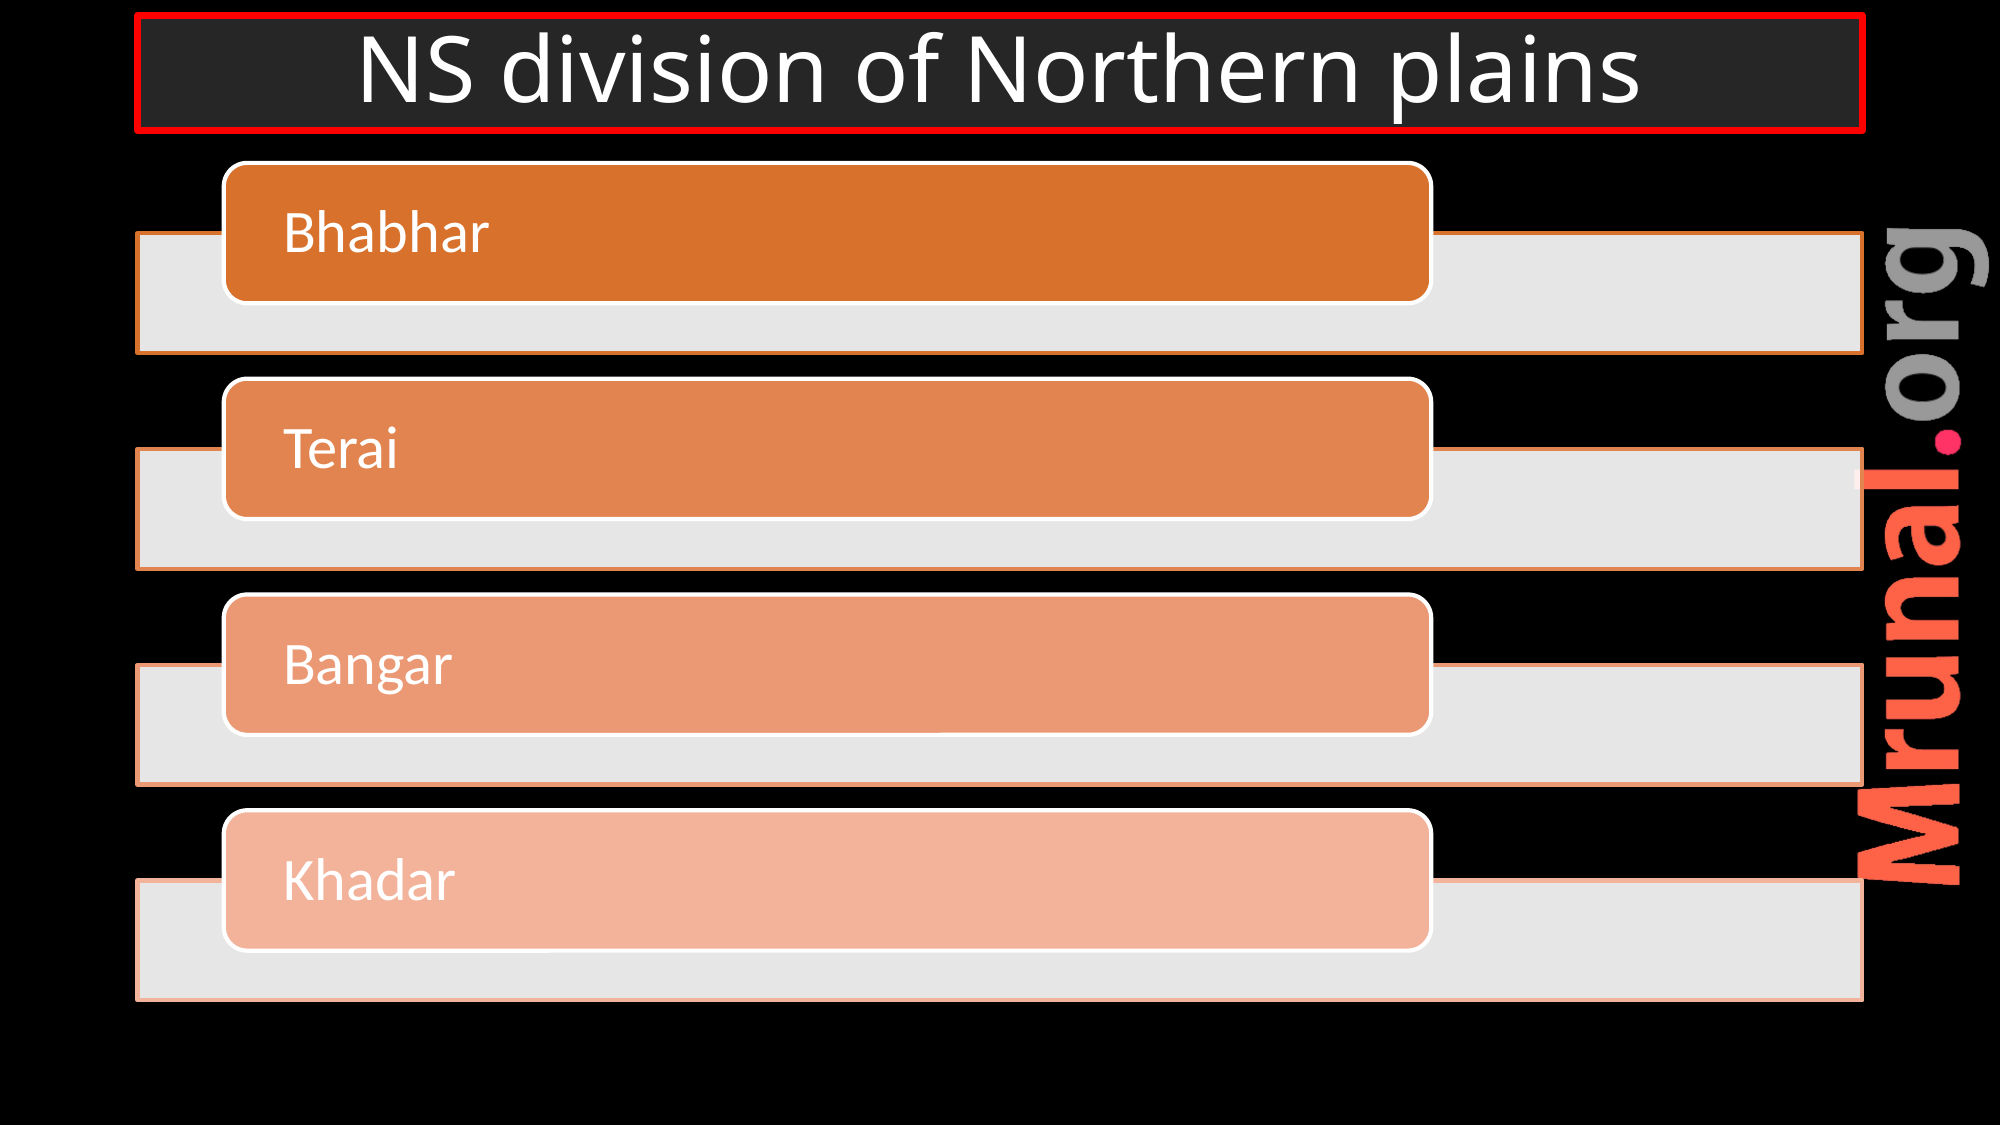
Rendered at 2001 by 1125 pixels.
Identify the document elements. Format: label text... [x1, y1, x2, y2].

text_box Bangar [223, 594, 1432, 735]
text_box [137, 880, 1863, 1001]
text_box [137, 448, 1863, 569]
text_box Terai [223, 378, 1432, 520]
picture [1832, 224, 2000, 894]
title NS division of Northern plains [137, 15, 1863, 131]
text_box Khadar [223, 810, 1432, 951]
text_box [137, 664, 1863, 785]
text_box [137, 233, 1863, 353]
text_box Bhabhar [223, 162, 1432, 304]
